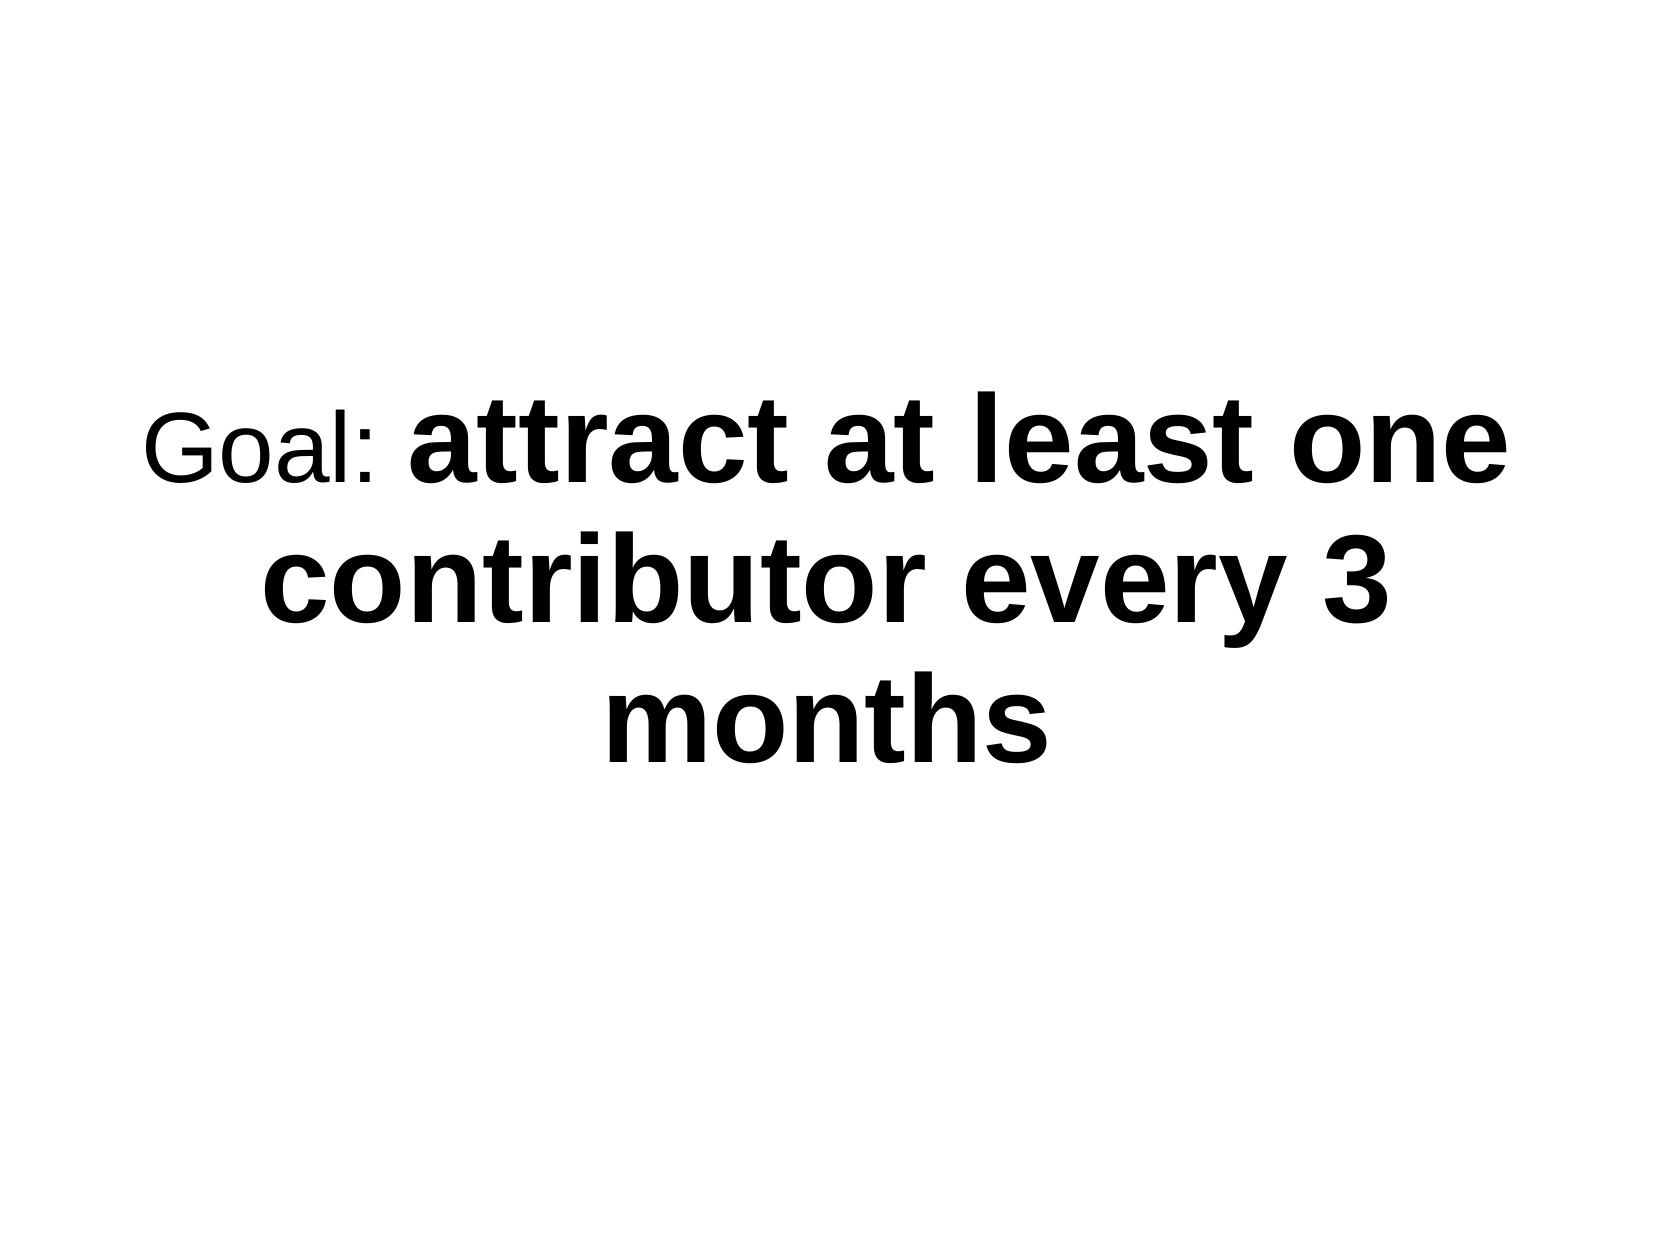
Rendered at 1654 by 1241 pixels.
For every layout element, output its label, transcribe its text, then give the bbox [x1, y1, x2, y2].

subtitle Goal: attract at least one contributor every 3 months [82, 56, 1571, 1102]
